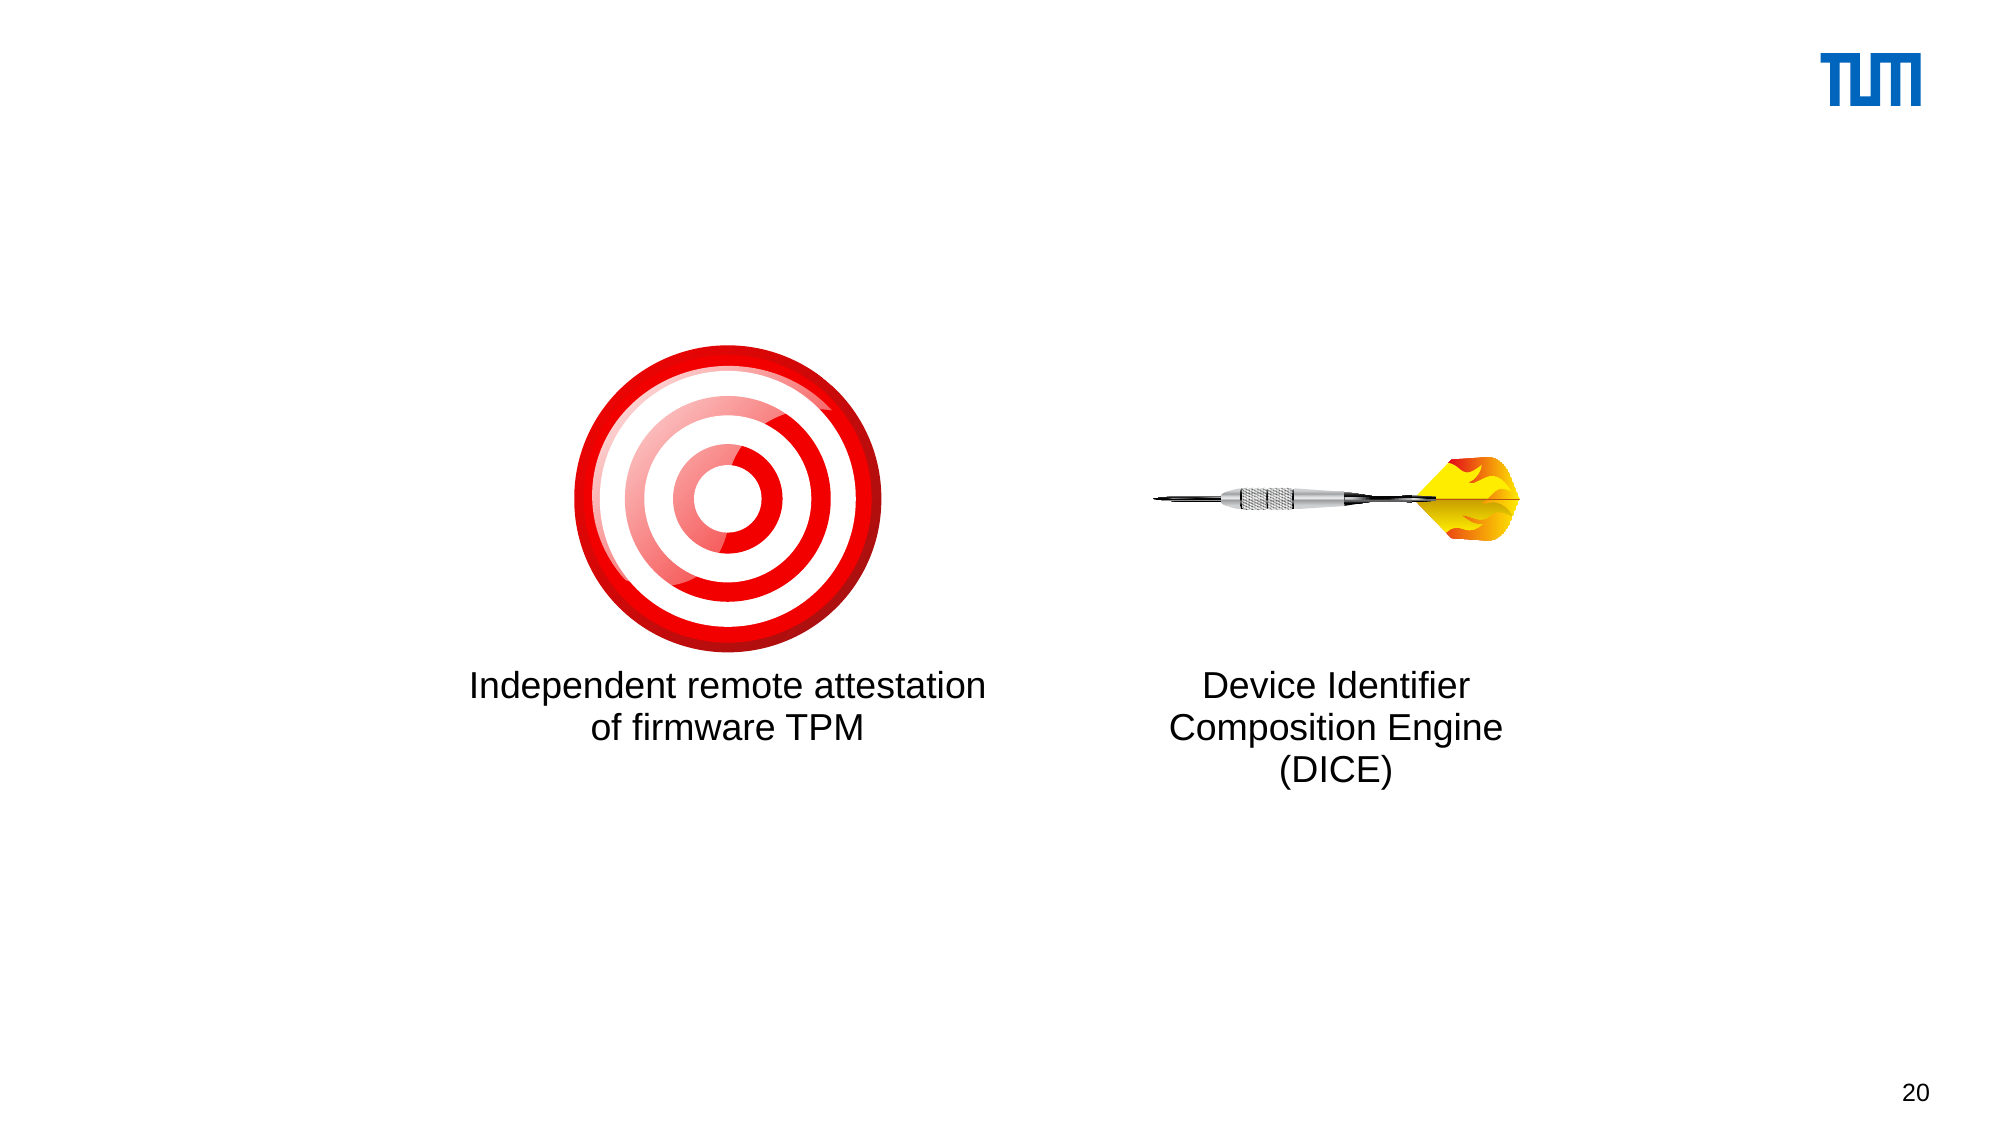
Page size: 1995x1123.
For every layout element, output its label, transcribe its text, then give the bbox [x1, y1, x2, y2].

picture [1152, 457, 1520, 541]
text_box Independent remote attestation of firmware TPM [454, 657, 1002, 756]
picture [574, 345, 882, 653]
text_box Device Identifier Composition Engine (DICE) [1131, 657, 1541, 798]
